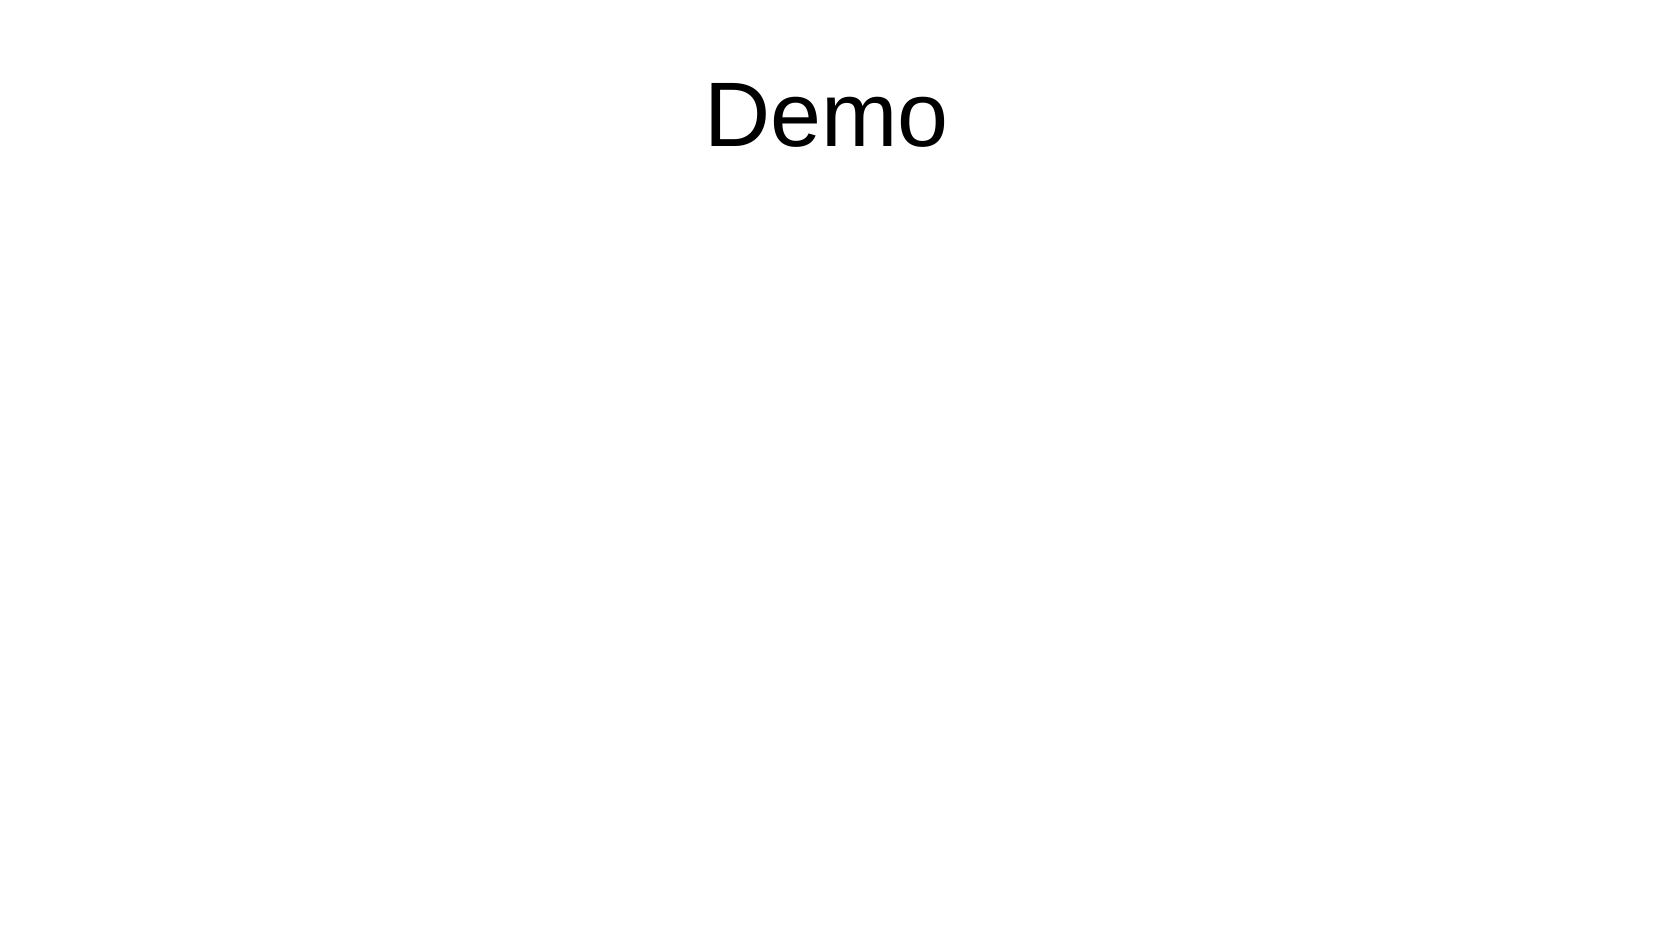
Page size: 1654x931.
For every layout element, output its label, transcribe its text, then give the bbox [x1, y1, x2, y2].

title Demo [82, 37, 1571, 193]
